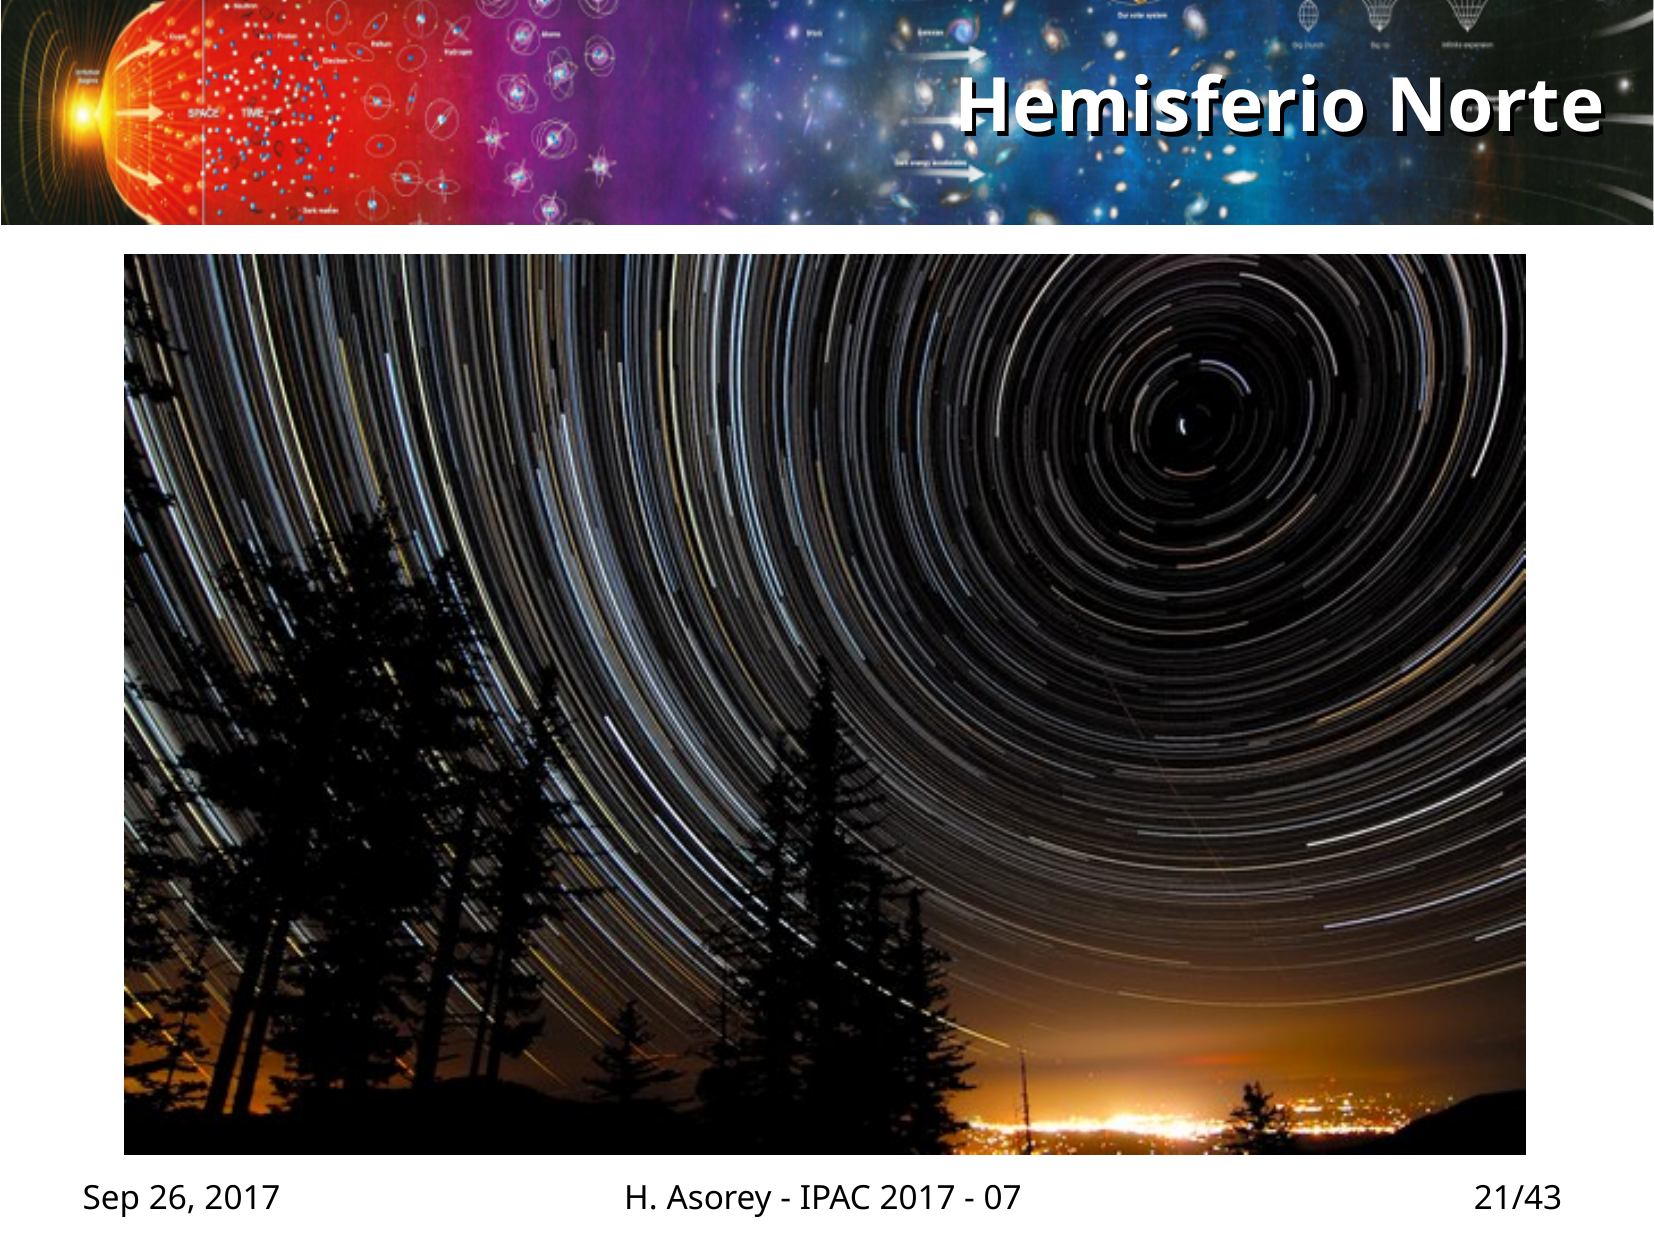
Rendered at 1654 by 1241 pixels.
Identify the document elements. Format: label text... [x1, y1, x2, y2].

picture [124, 254, 1526, 1156]
title Hemisferio Norte [45, 15, 1606, 191]
picture [1, 0, 1654, 225]
